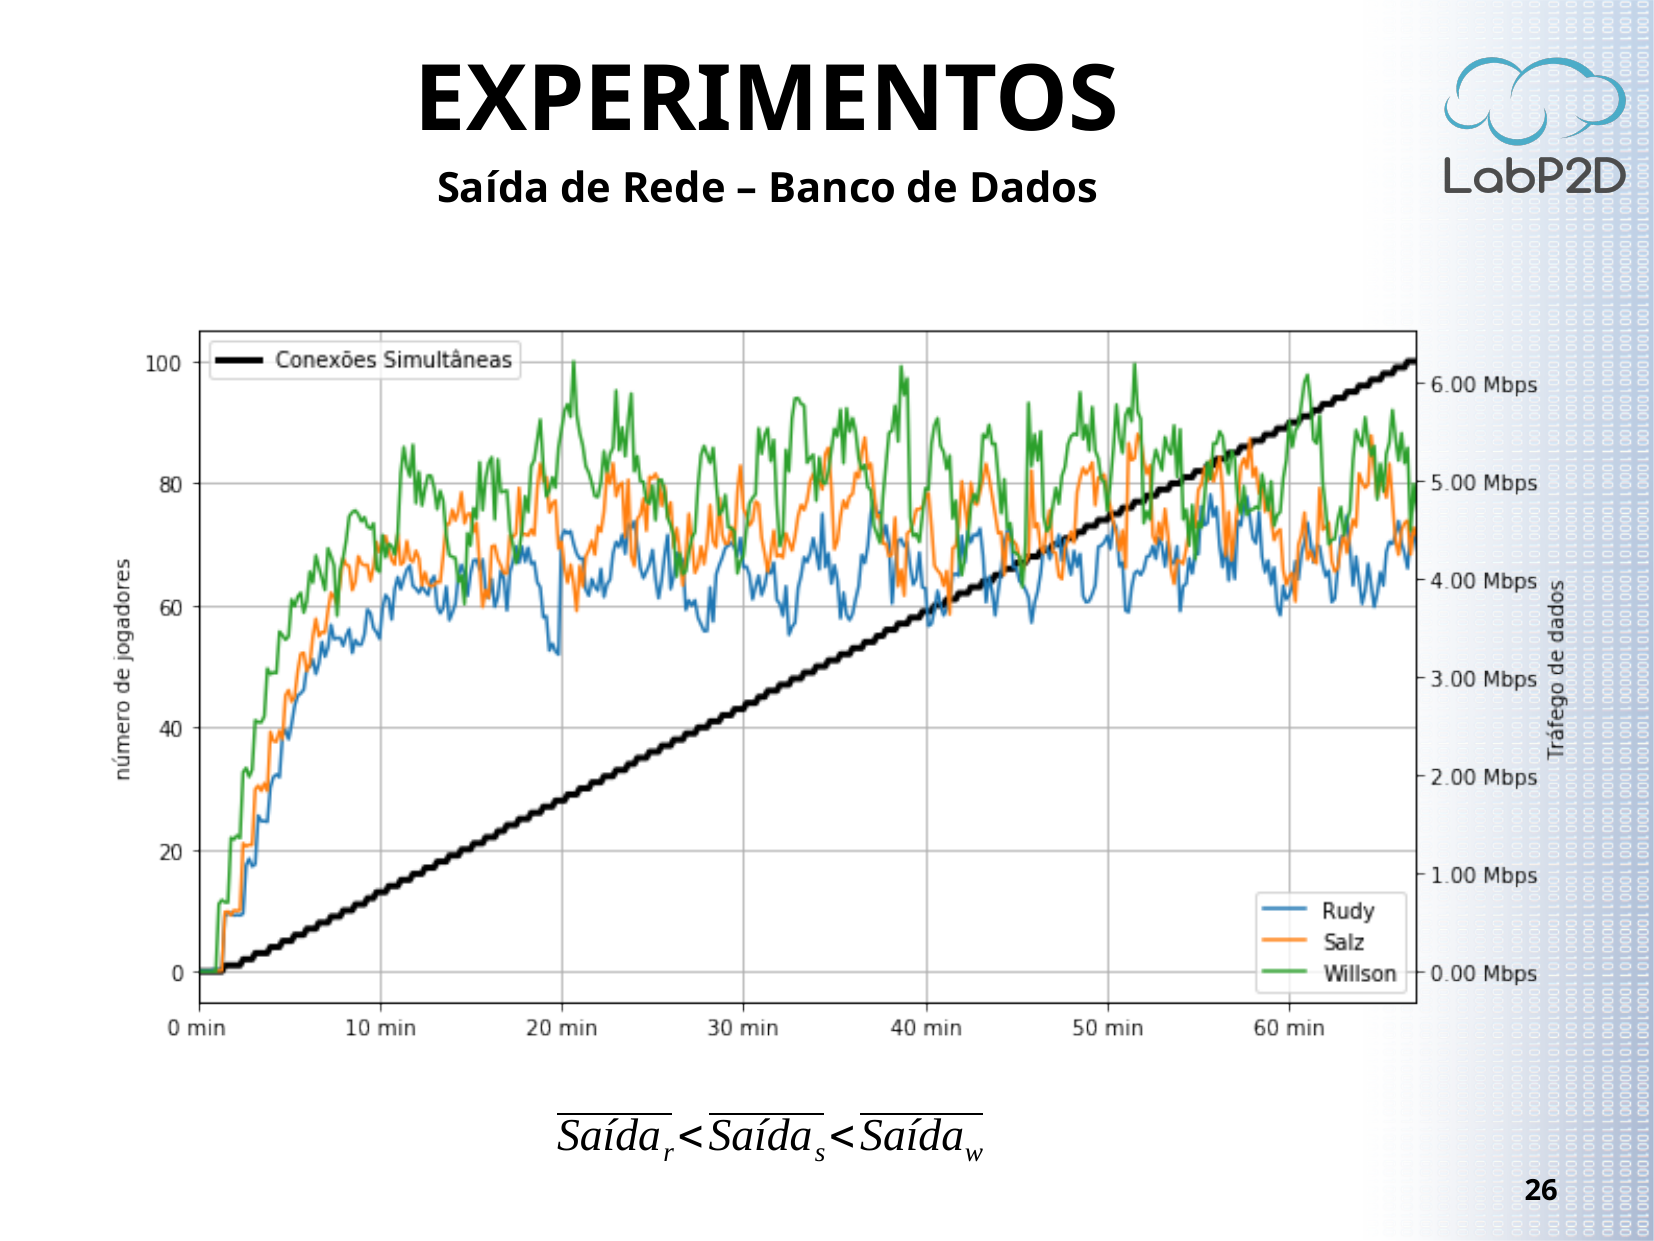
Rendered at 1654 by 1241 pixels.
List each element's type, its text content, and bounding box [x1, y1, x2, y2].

title EXPERIMENTOS Saída de Rede – Banco de Dados [82, 19, 1453, 227]
picture [99, 1, 1654, 1240]
chart [549, 1110, 991, 1168]
